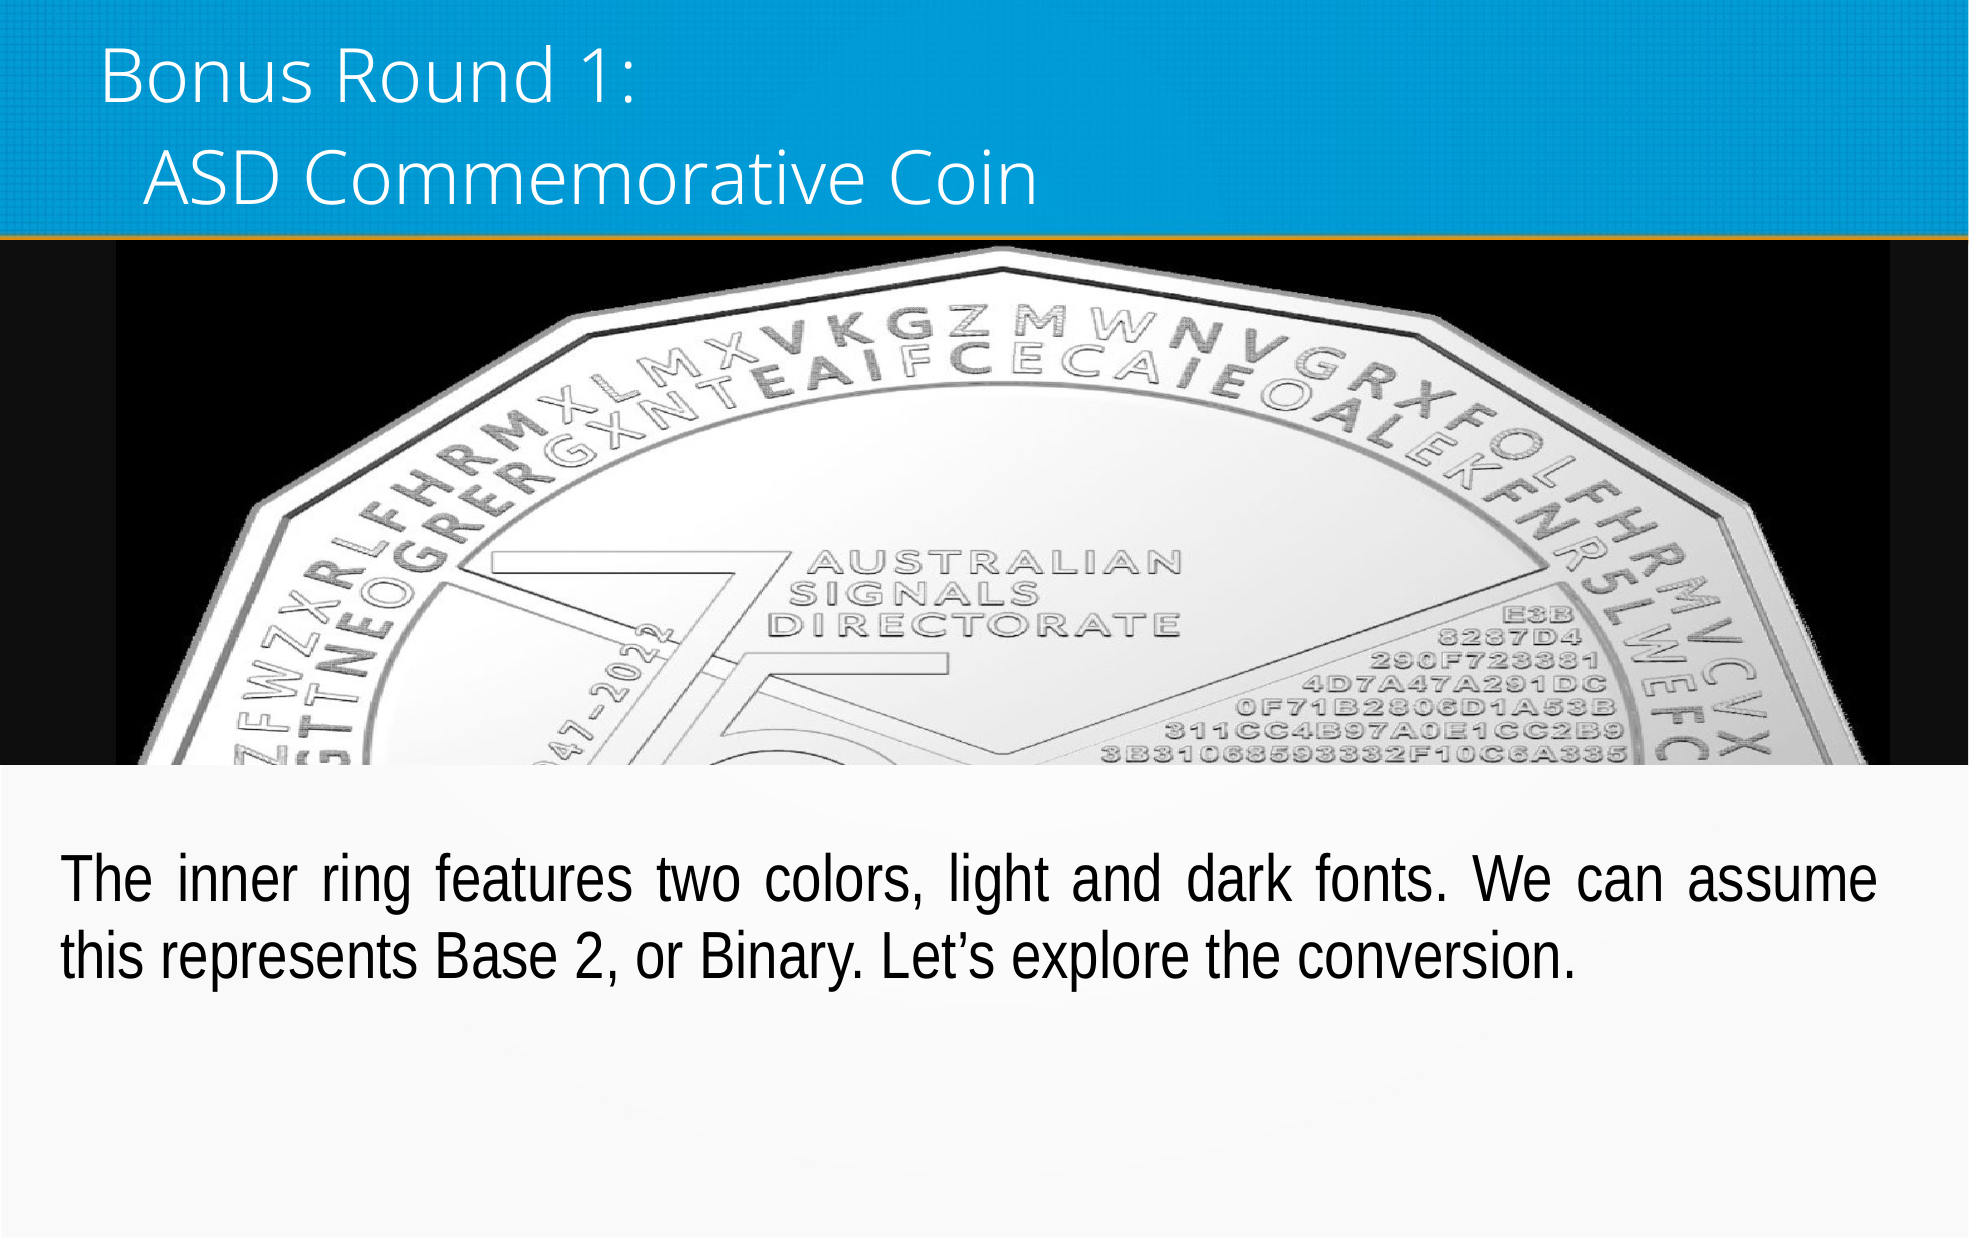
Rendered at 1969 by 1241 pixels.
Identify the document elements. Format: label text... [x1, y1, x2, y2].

title Bonus Round 1: ASD Commemorative Coin [98, 19, 1870, 227]
list The inner ring features two colors, light and dark fonts. We can assume this represents Base 2, or Binary. Let’s explore the conversion. [60, 839, 1882, 1140]
picture [0, 233, 1969, 1241]
